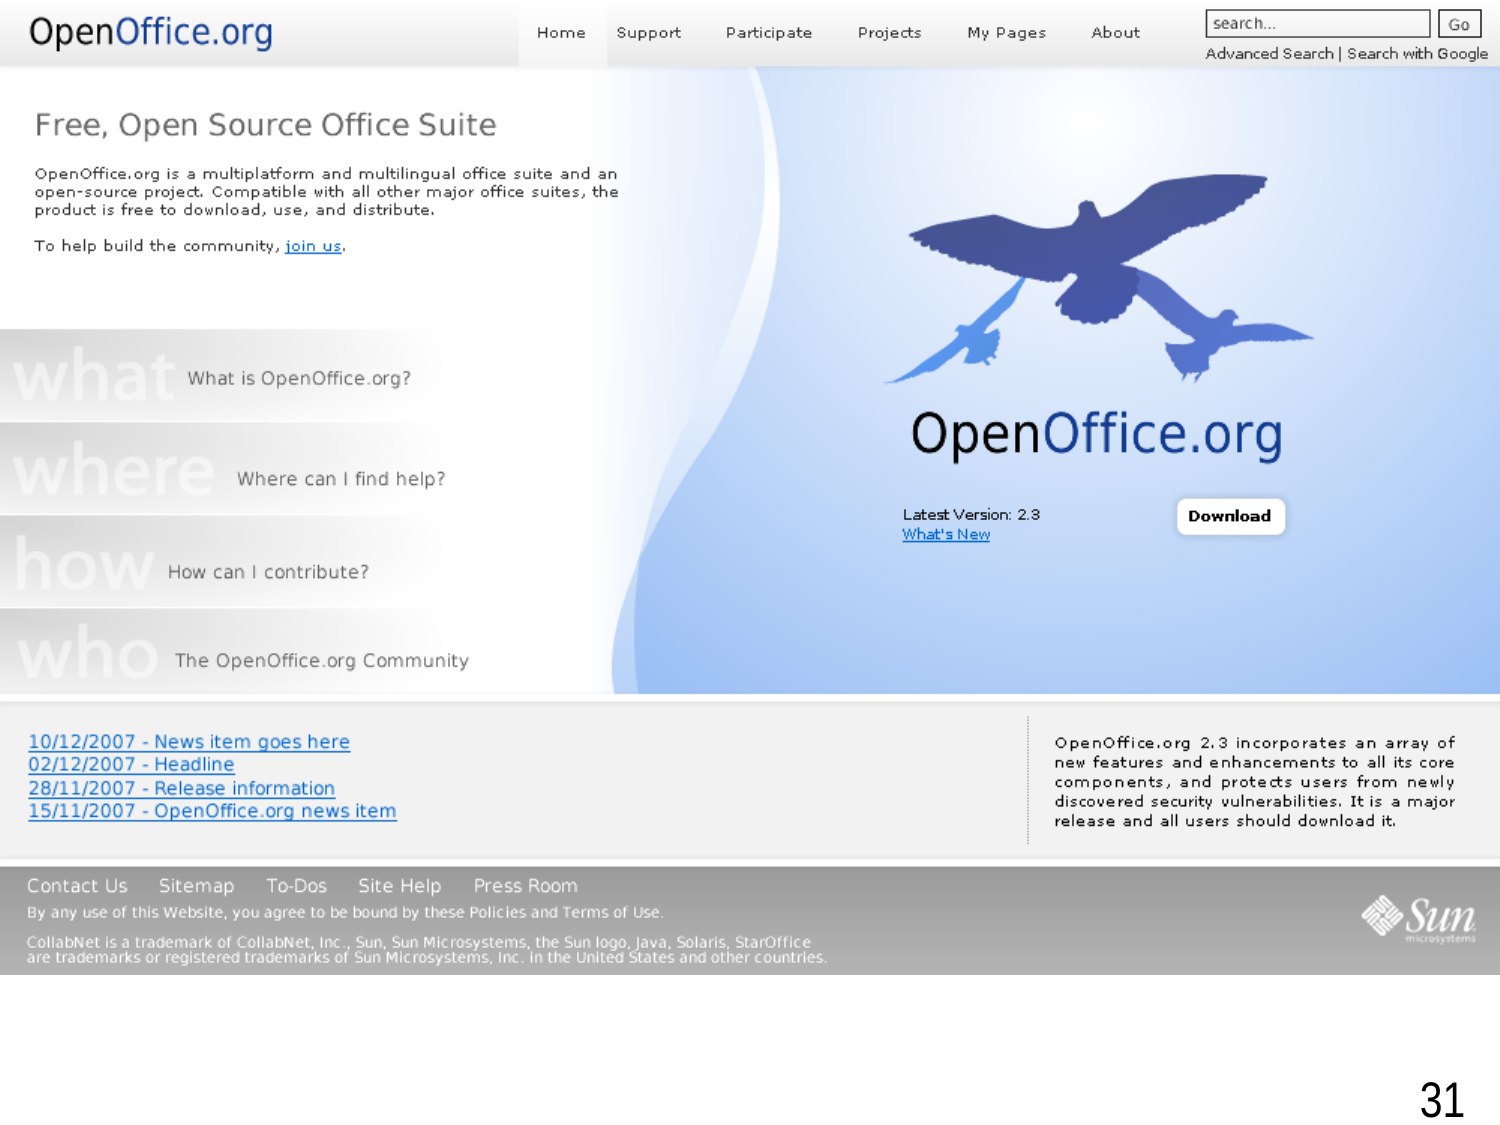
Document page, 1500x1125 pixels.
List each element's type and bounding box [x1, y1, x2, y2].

picture [0, 0, 1500, 975]
